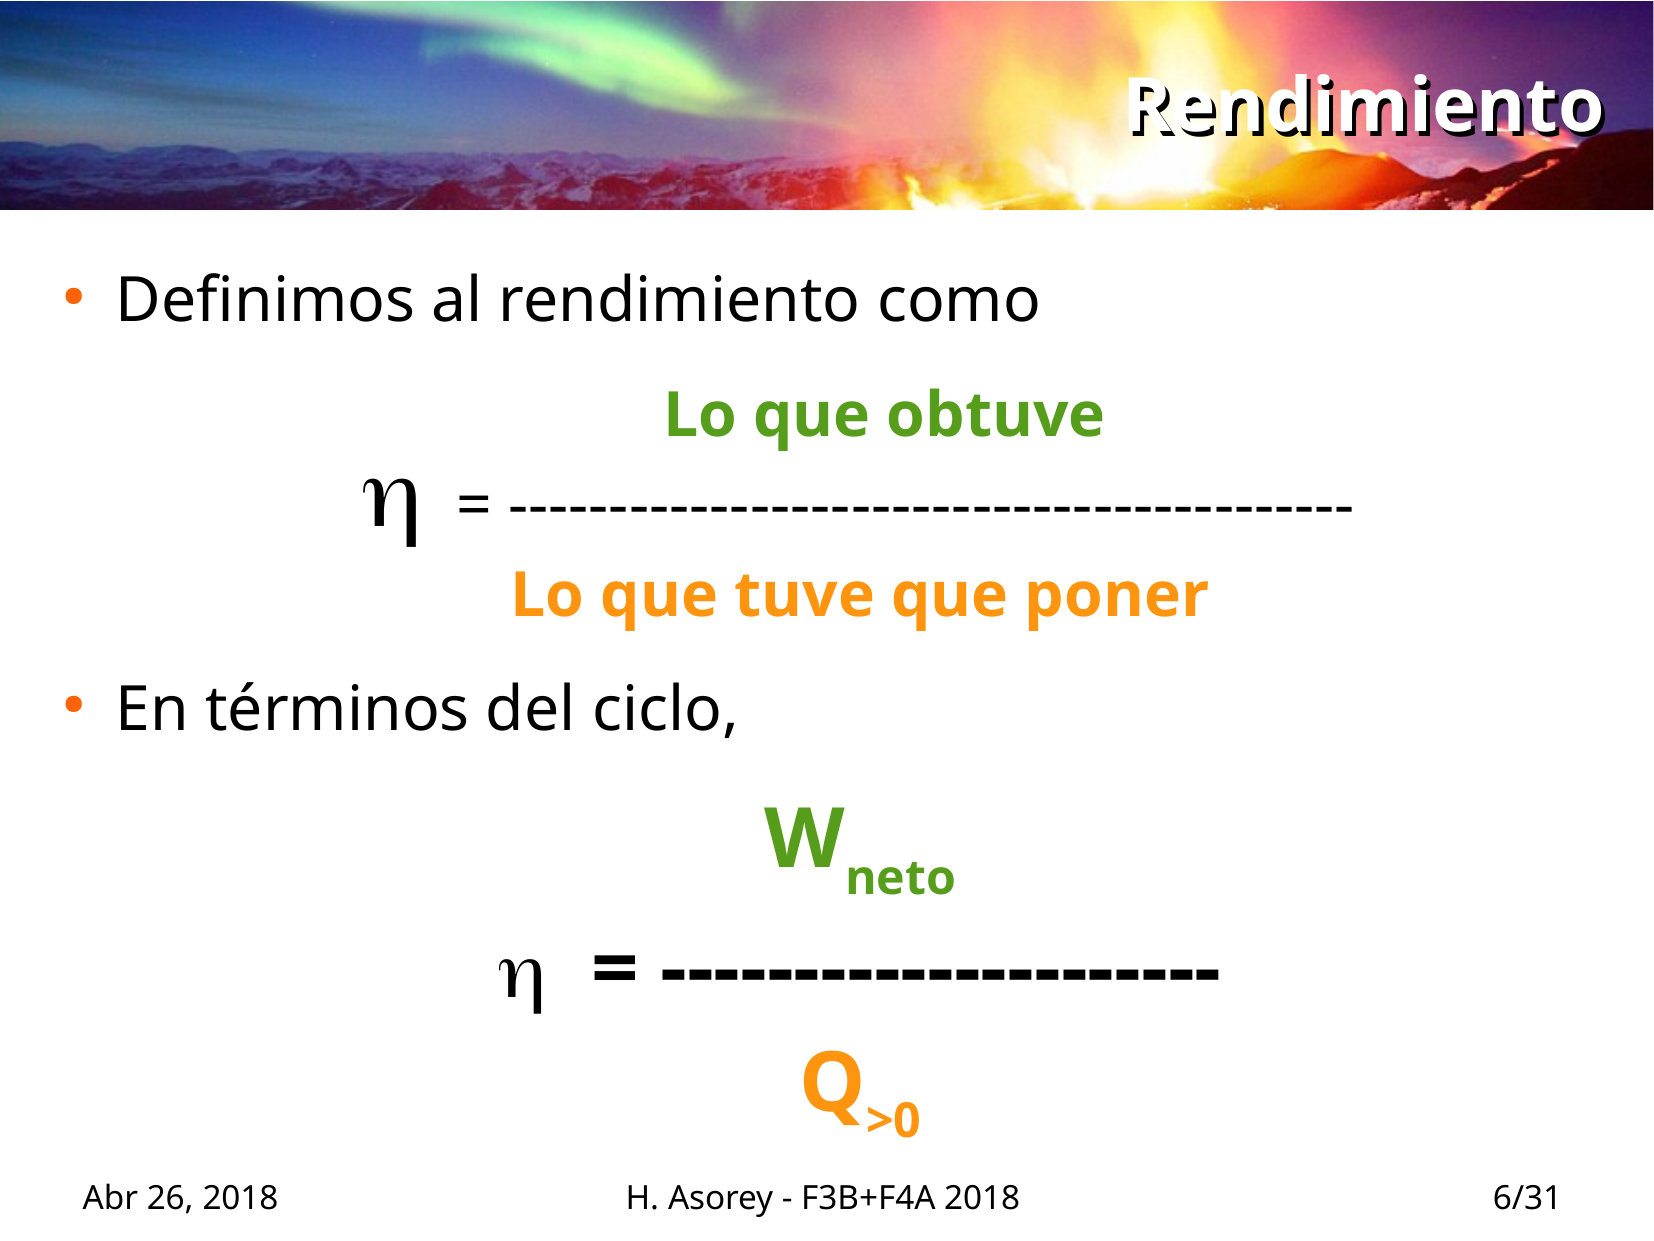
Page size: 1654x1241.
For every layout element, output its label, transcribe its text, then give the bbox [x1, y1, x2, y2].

list Definimos al rendimiento como Lo que obtuve h = ------------------------------------------ Lo que tuve que poner En términos del ciclo, Wneto h = --------------------- Q>0 [45, 255, 1606, 1156]
title Rendimiento [45, 15, 1606, 191]
picture [0, 1, 1654, 210]
